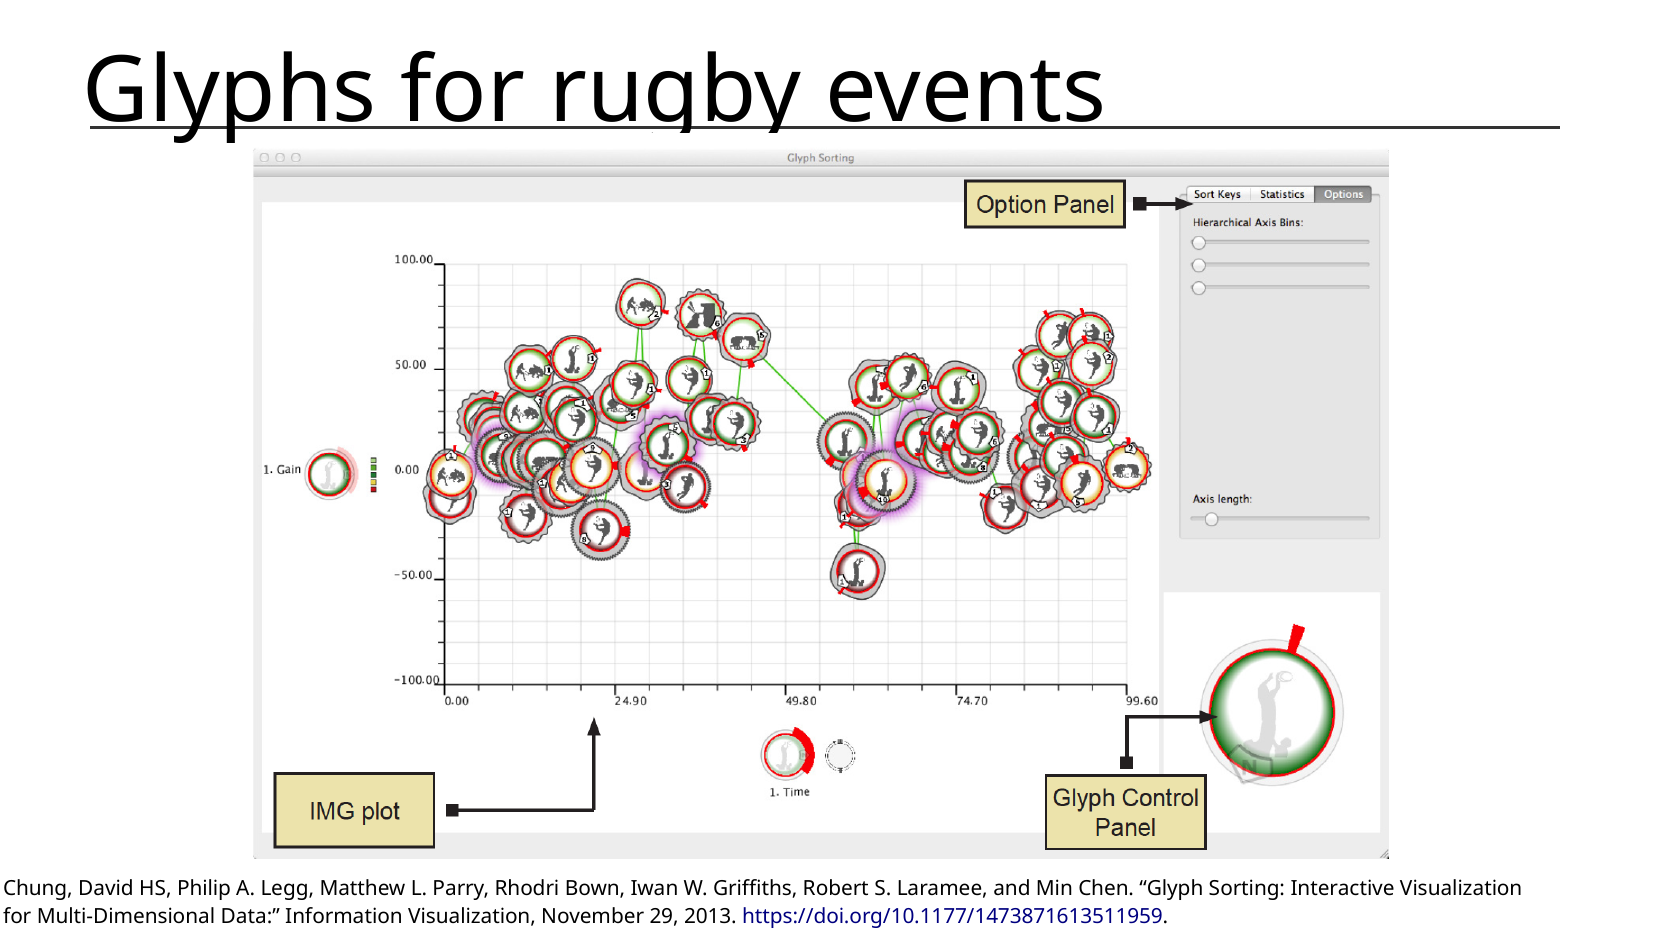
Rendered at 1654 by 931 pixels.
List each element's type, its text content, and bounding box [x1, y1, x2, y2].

title Glyphs for rugby events [82, 32, 1571, 140]
text_box Chung, David HS, Philip A. Legg, Matthew L. Parry, Rhodri Bown, Iwan W. Griffiths, Robert S. Laramee, and Min Chen. “Glyph Sorting: Interactive Visualization for Multi-Dimensional Data:” Information Visualization, November 29, 2013. https://doi.org/10.1177/1473871613511959. [0, 865, 1561, 931]
picture [244, 133, 1396, 865]
